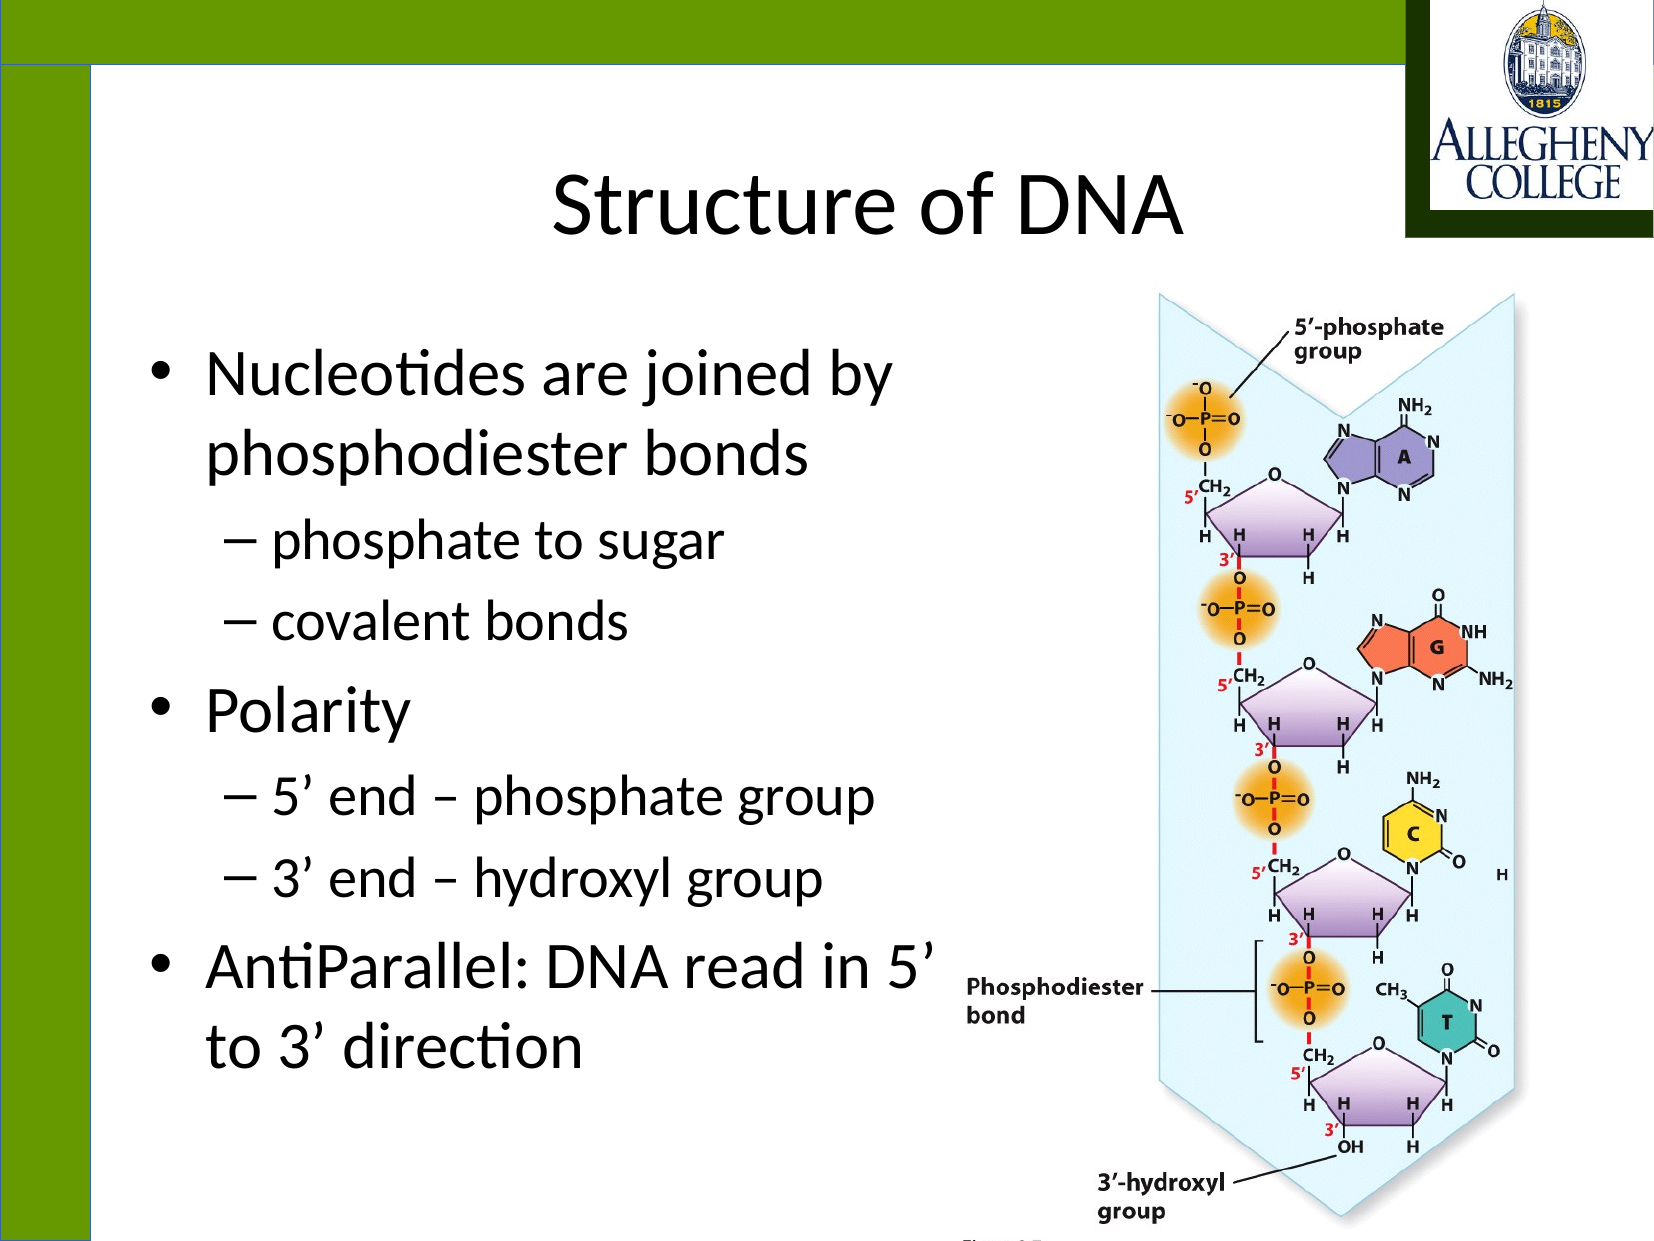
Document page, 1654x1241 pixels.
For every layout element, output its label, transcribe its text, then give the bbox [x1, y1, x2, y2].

picture [954, 279, 1538, 1241]
text_box [0, 0, 1430, 1241]
text_box [1544, 210, 1654, 238]
text_box Nucleotides are joined by phosphodiester bonds phosphate to sugar covalent bonds Polarity 5’ end – phosphate group 3’ end – hydroxyl group AntiParallel: DNA read in 5’ to 3’ direction [134, 321, 954, 1186]
picture [1430, 0, 1654, 210]
title Structure of DNA [193, 104, 1544, 292]
